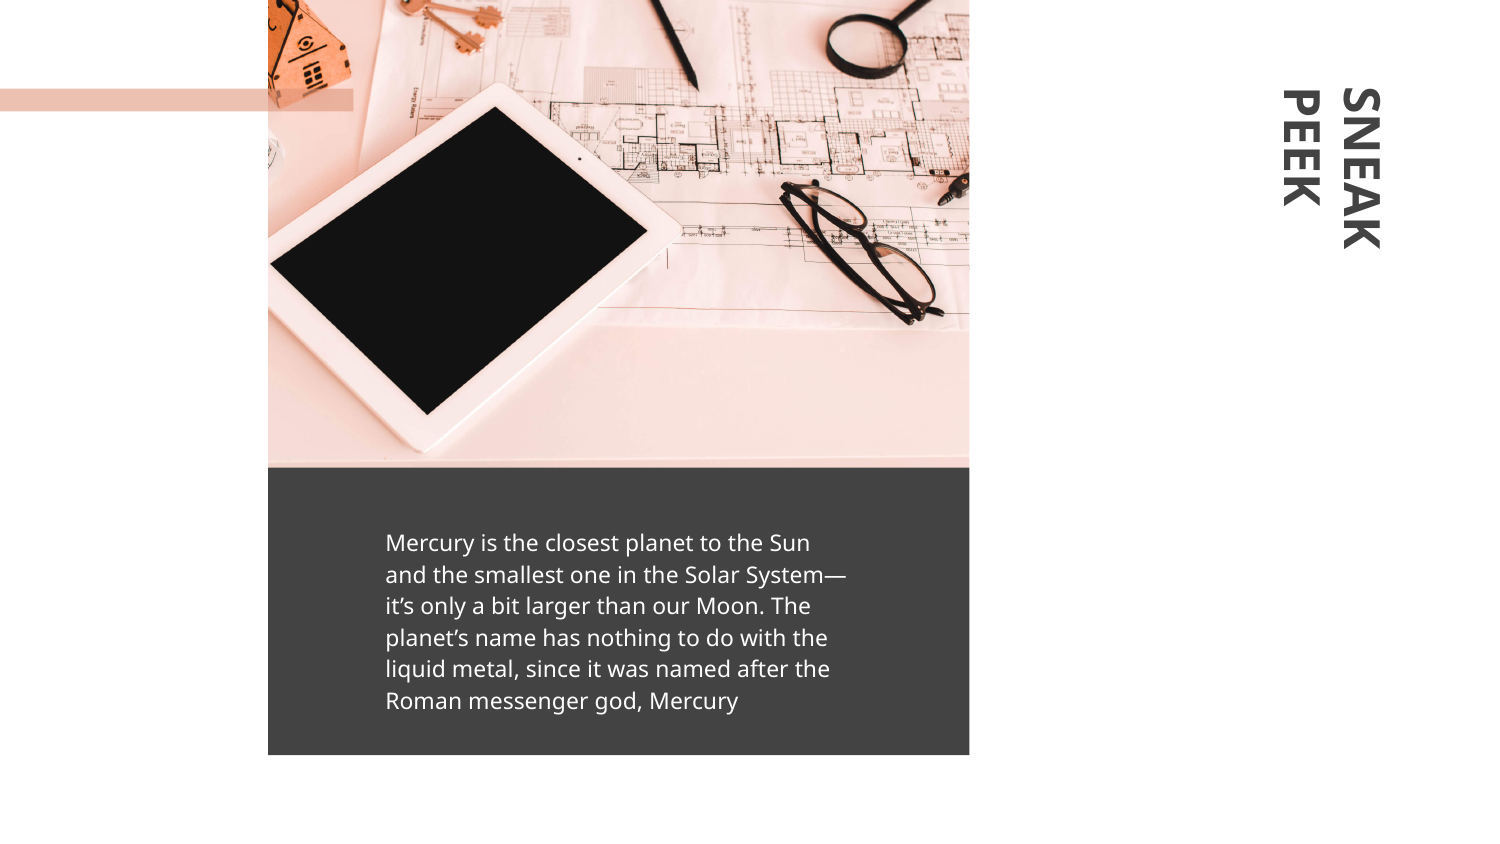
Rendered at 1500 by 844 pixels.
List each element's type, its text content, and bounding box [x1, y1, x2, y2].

picture [268, 0, 970, 467]
text_box [268, 467, 970, 756]
title SNEAK PEEK [1294, 71, 1375, 351]
text_box [0, 88, 354, 112]
subtitle Mercury is the closest planet to the Sun and the smallest one in the Solar System—it’s only a bit larger than our Moon. The planet’s name has nothing to do with the liquid metal, since it was named after the Roman messenger god, Mercury [370, 509, 868, 676]
